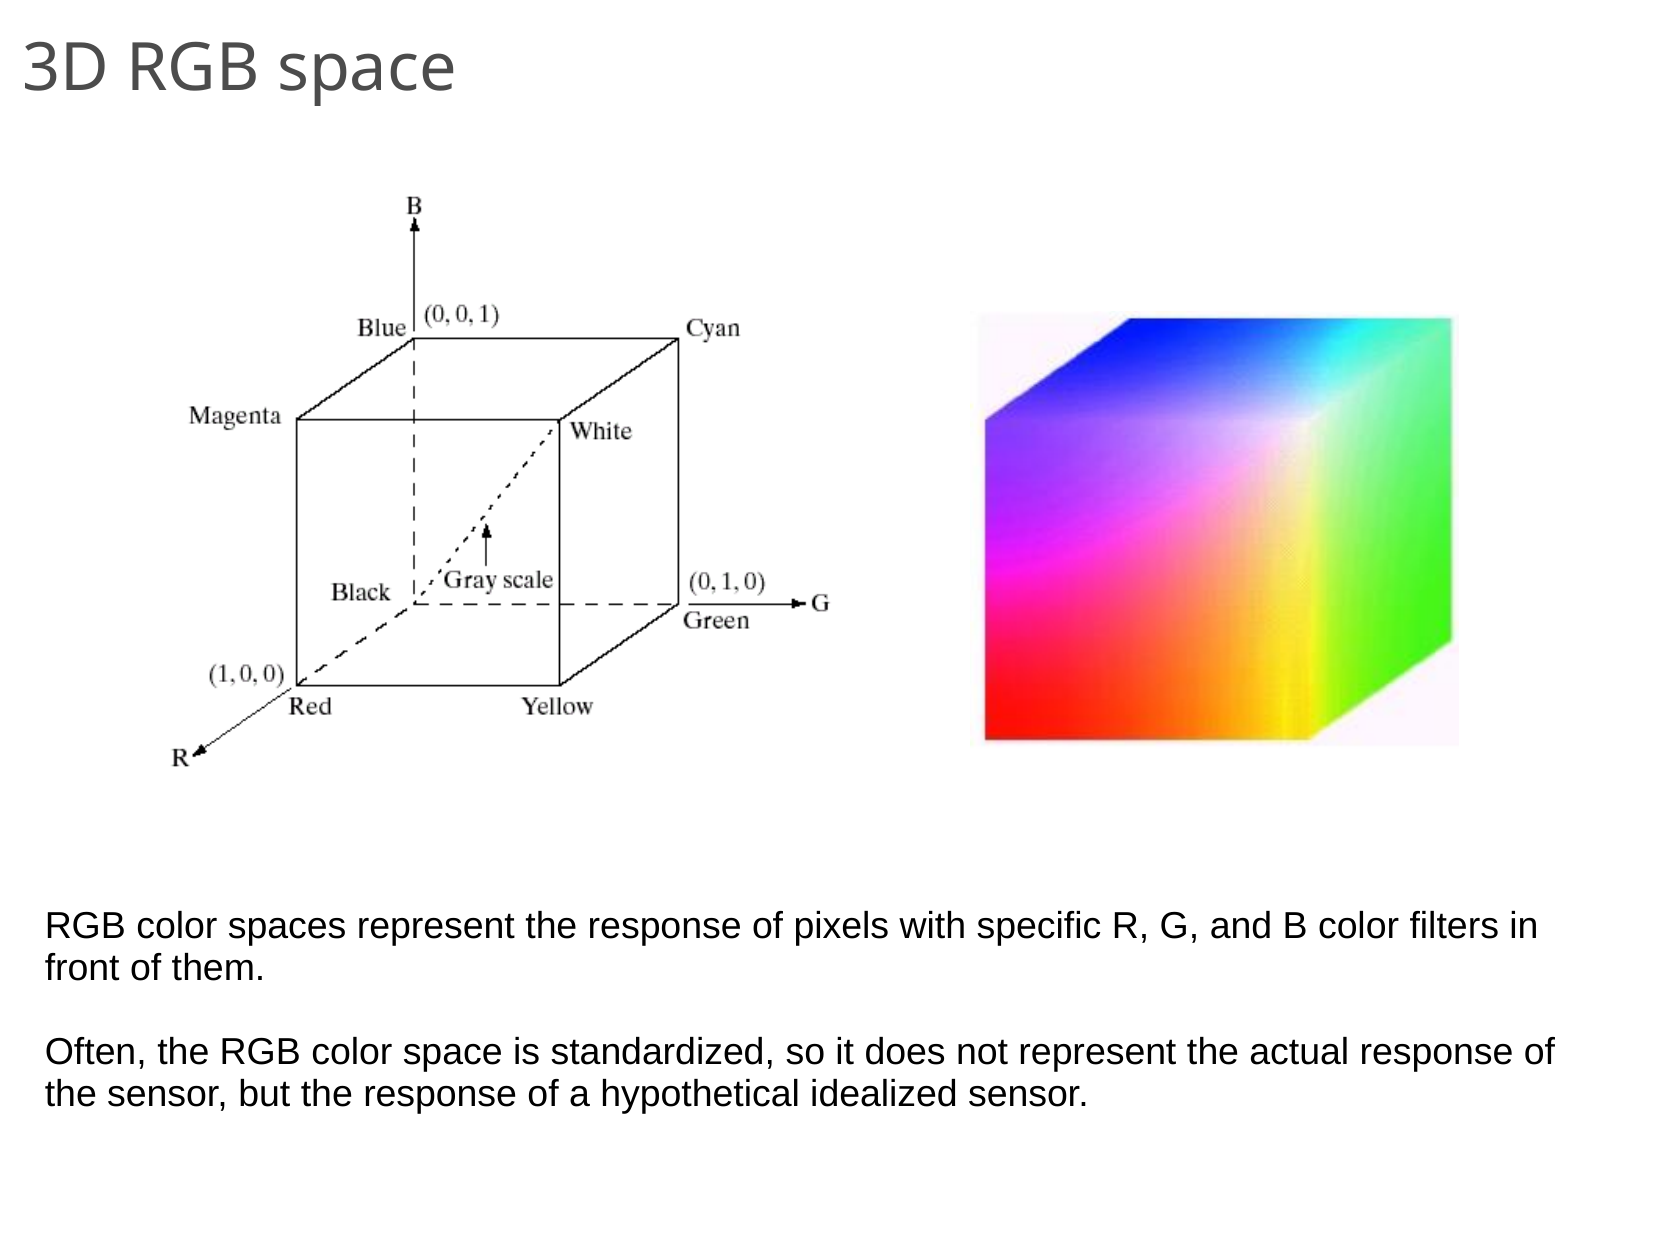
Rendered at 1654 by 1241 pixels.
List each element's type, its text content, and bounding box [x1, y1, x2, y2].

title 3D RGB space [22, 19, 1654, 213]
picture [970, 311, 1459, 756]
picture [146, 183, 839, 779]
text_box RGB color spaces represent the response of pixels with specific R, G, and B color filters in front of them. Often, the RGB color space is standardized, so it does not represent the actual response of the sensor, but the response of a hypothetical idealized sensor. [30, 897, 1601, 1123]
